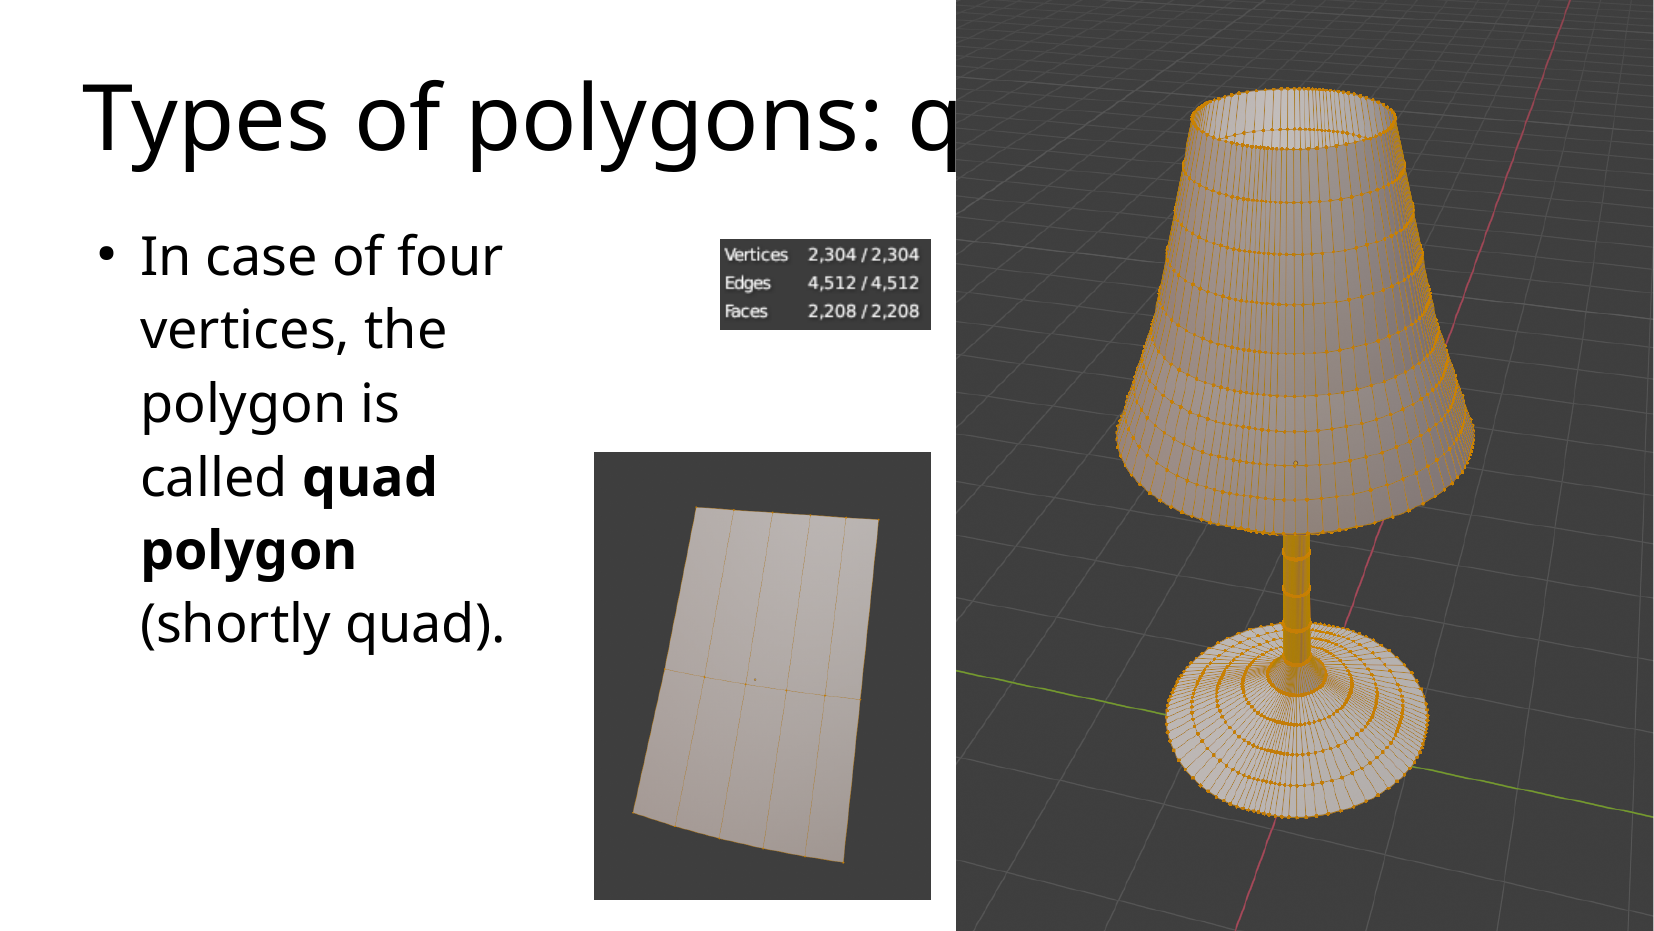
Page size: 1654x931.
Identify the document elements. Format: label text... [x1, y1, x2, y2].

list In case of four vertices, the polygon is called quad polygon (shortly quad). [82, 217, 526, 758]
title Types of polygons: quads [82, 37, 956, 193]
picture [594, 452, 931, 901]
picture [720, 239, 931, 331]
picture [956, 0, 1654, 931]
